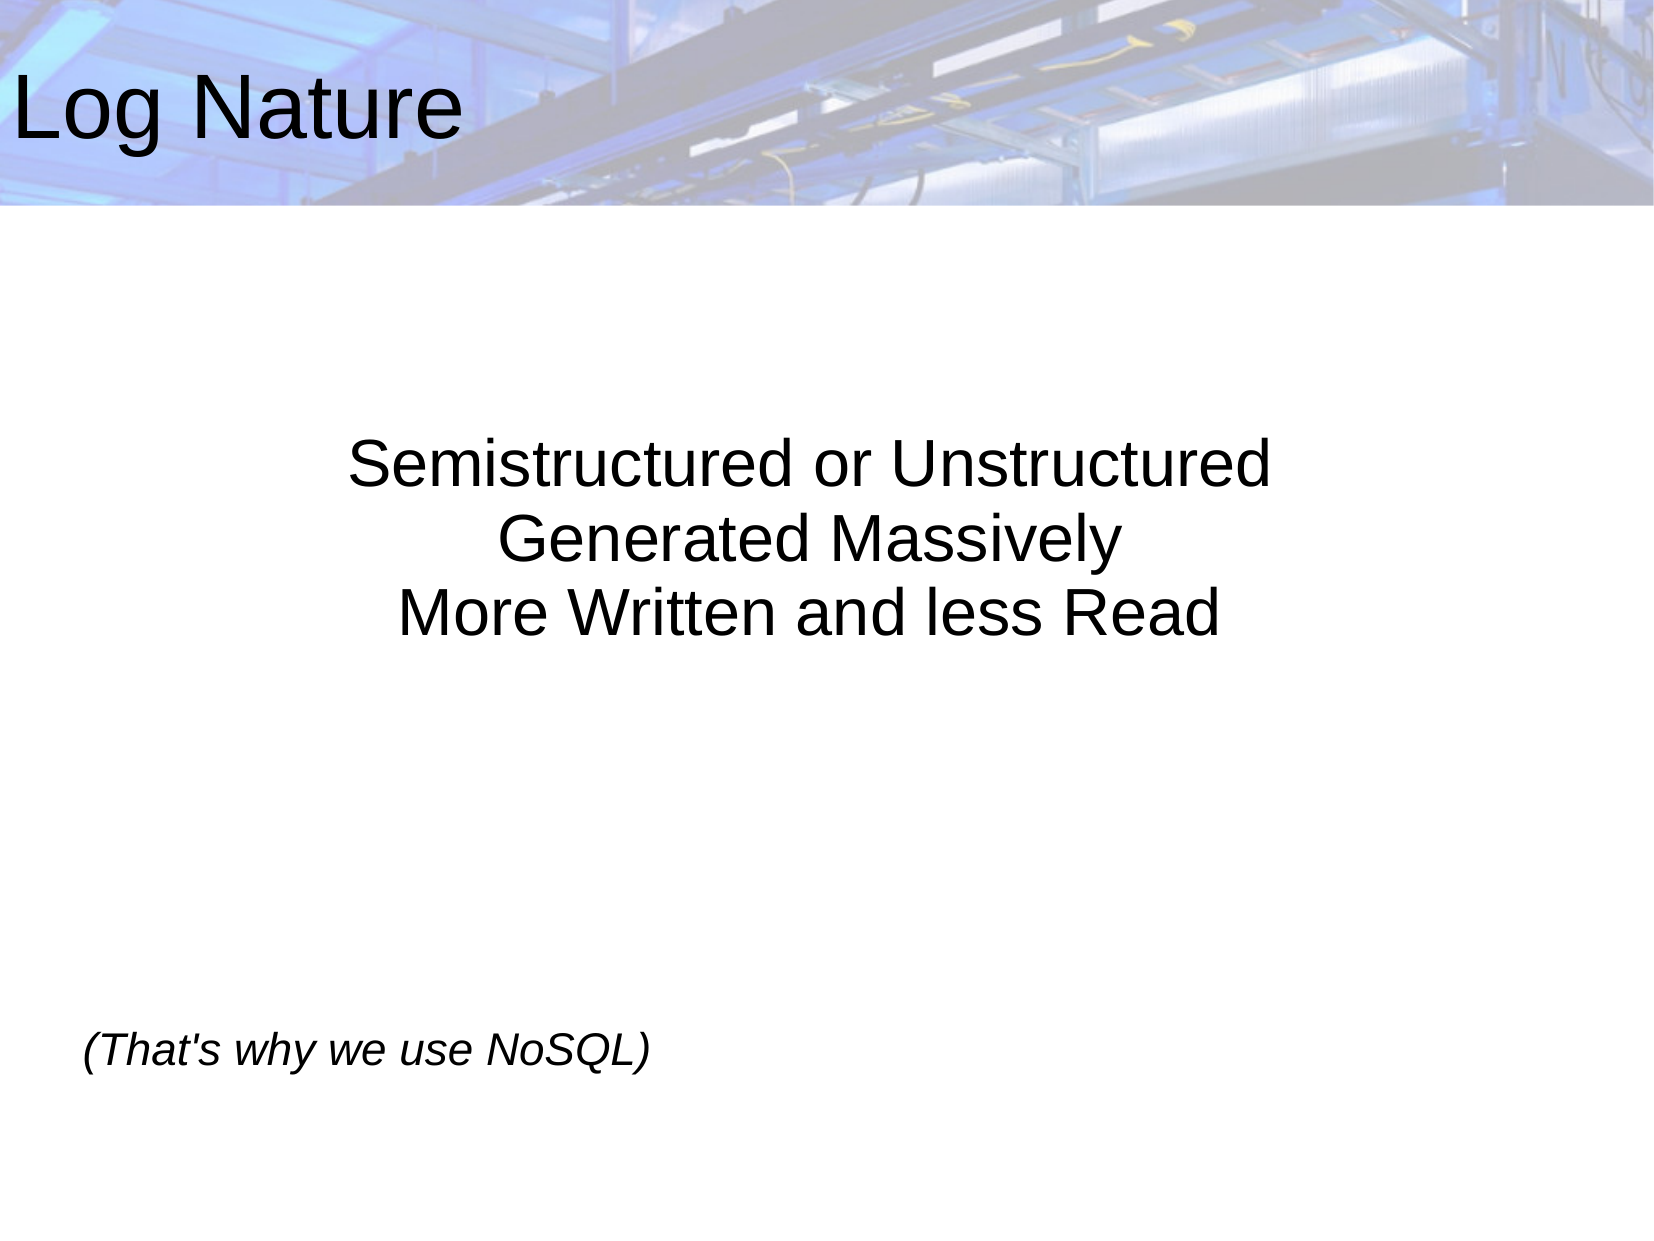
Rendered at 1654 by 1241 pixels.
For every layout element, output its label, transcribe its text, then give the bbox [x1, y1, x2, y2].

picture [0, 0, 1654, 1241]
title Log Nature [11, 2, 1501, 211]
subtitle Semistructured or Unstructured Generated Massively More Written and less Read (That's why we use NoSQL) [82, 390, 1538, 1111]
